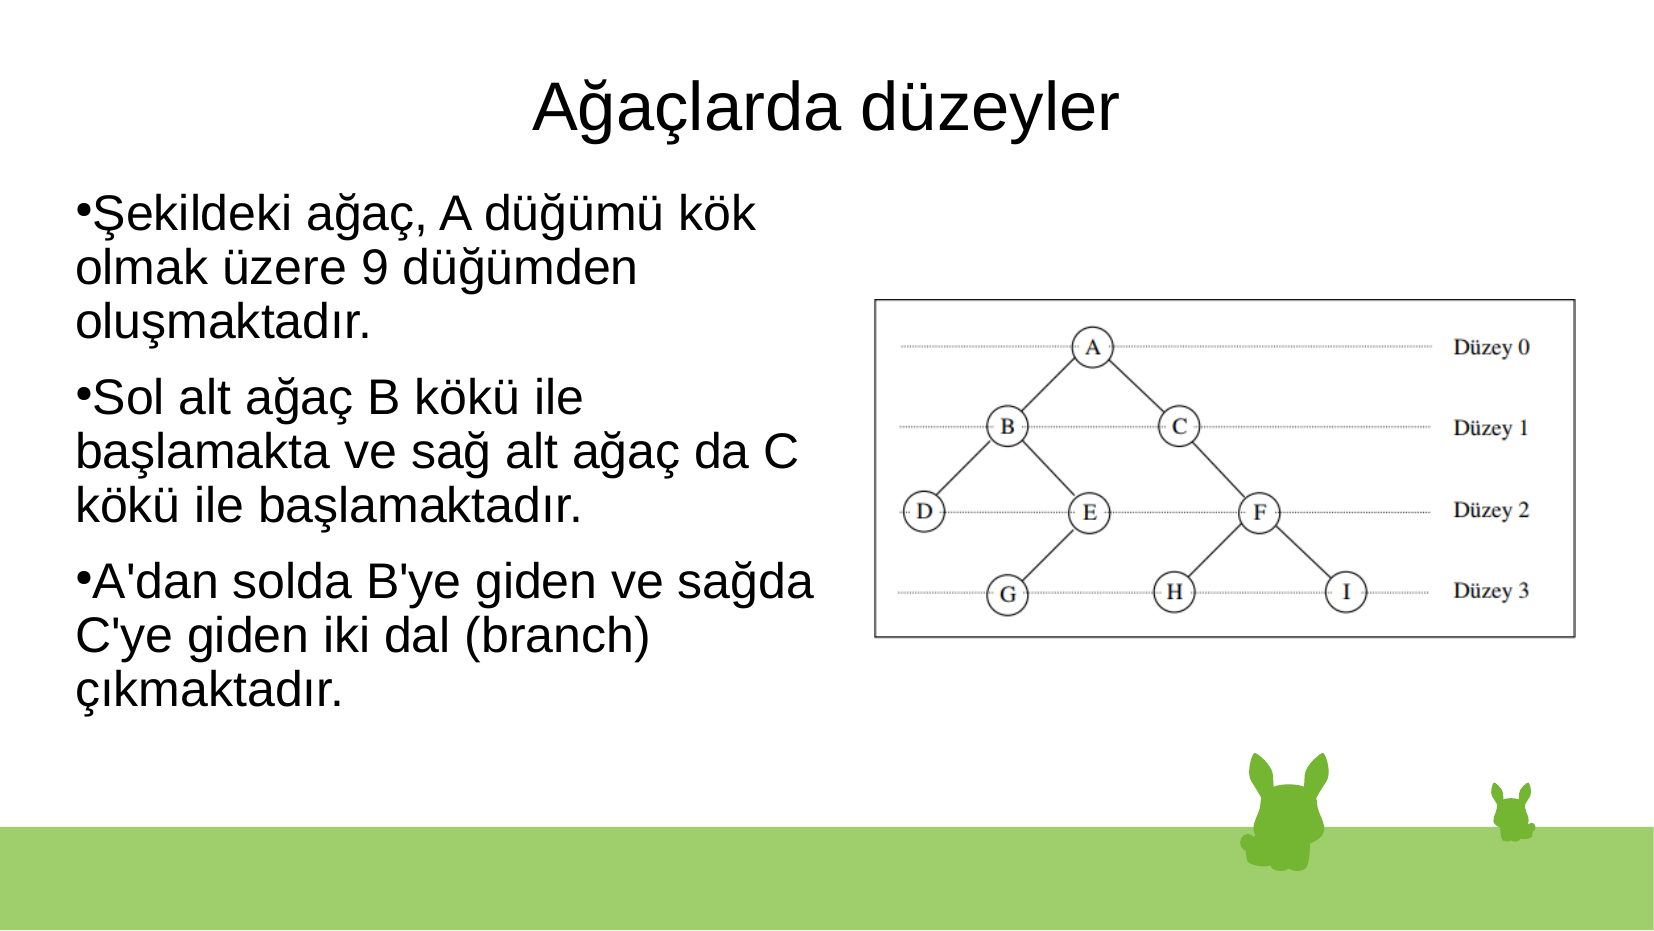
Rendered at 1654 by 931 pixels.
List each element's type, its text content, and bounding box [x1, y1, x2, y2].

title Ağaçlarda düzeyler [88, 29, 1565, 178]
list Ş﻿ekildeki ağaç, A düğümü kök olmak üzere 9 düğümden oluşmaktadır. Sol alt ağaç B kökü ile başlamakta ve sağ alt ağaç da C kökü ile başlamaktadır. A'dan solda B'ye giden ve sağda C'ye giden iki dal (branch) çıkmaktadır. [75, 187, 826, 751]
picture [873, 300, 1576, 639]
